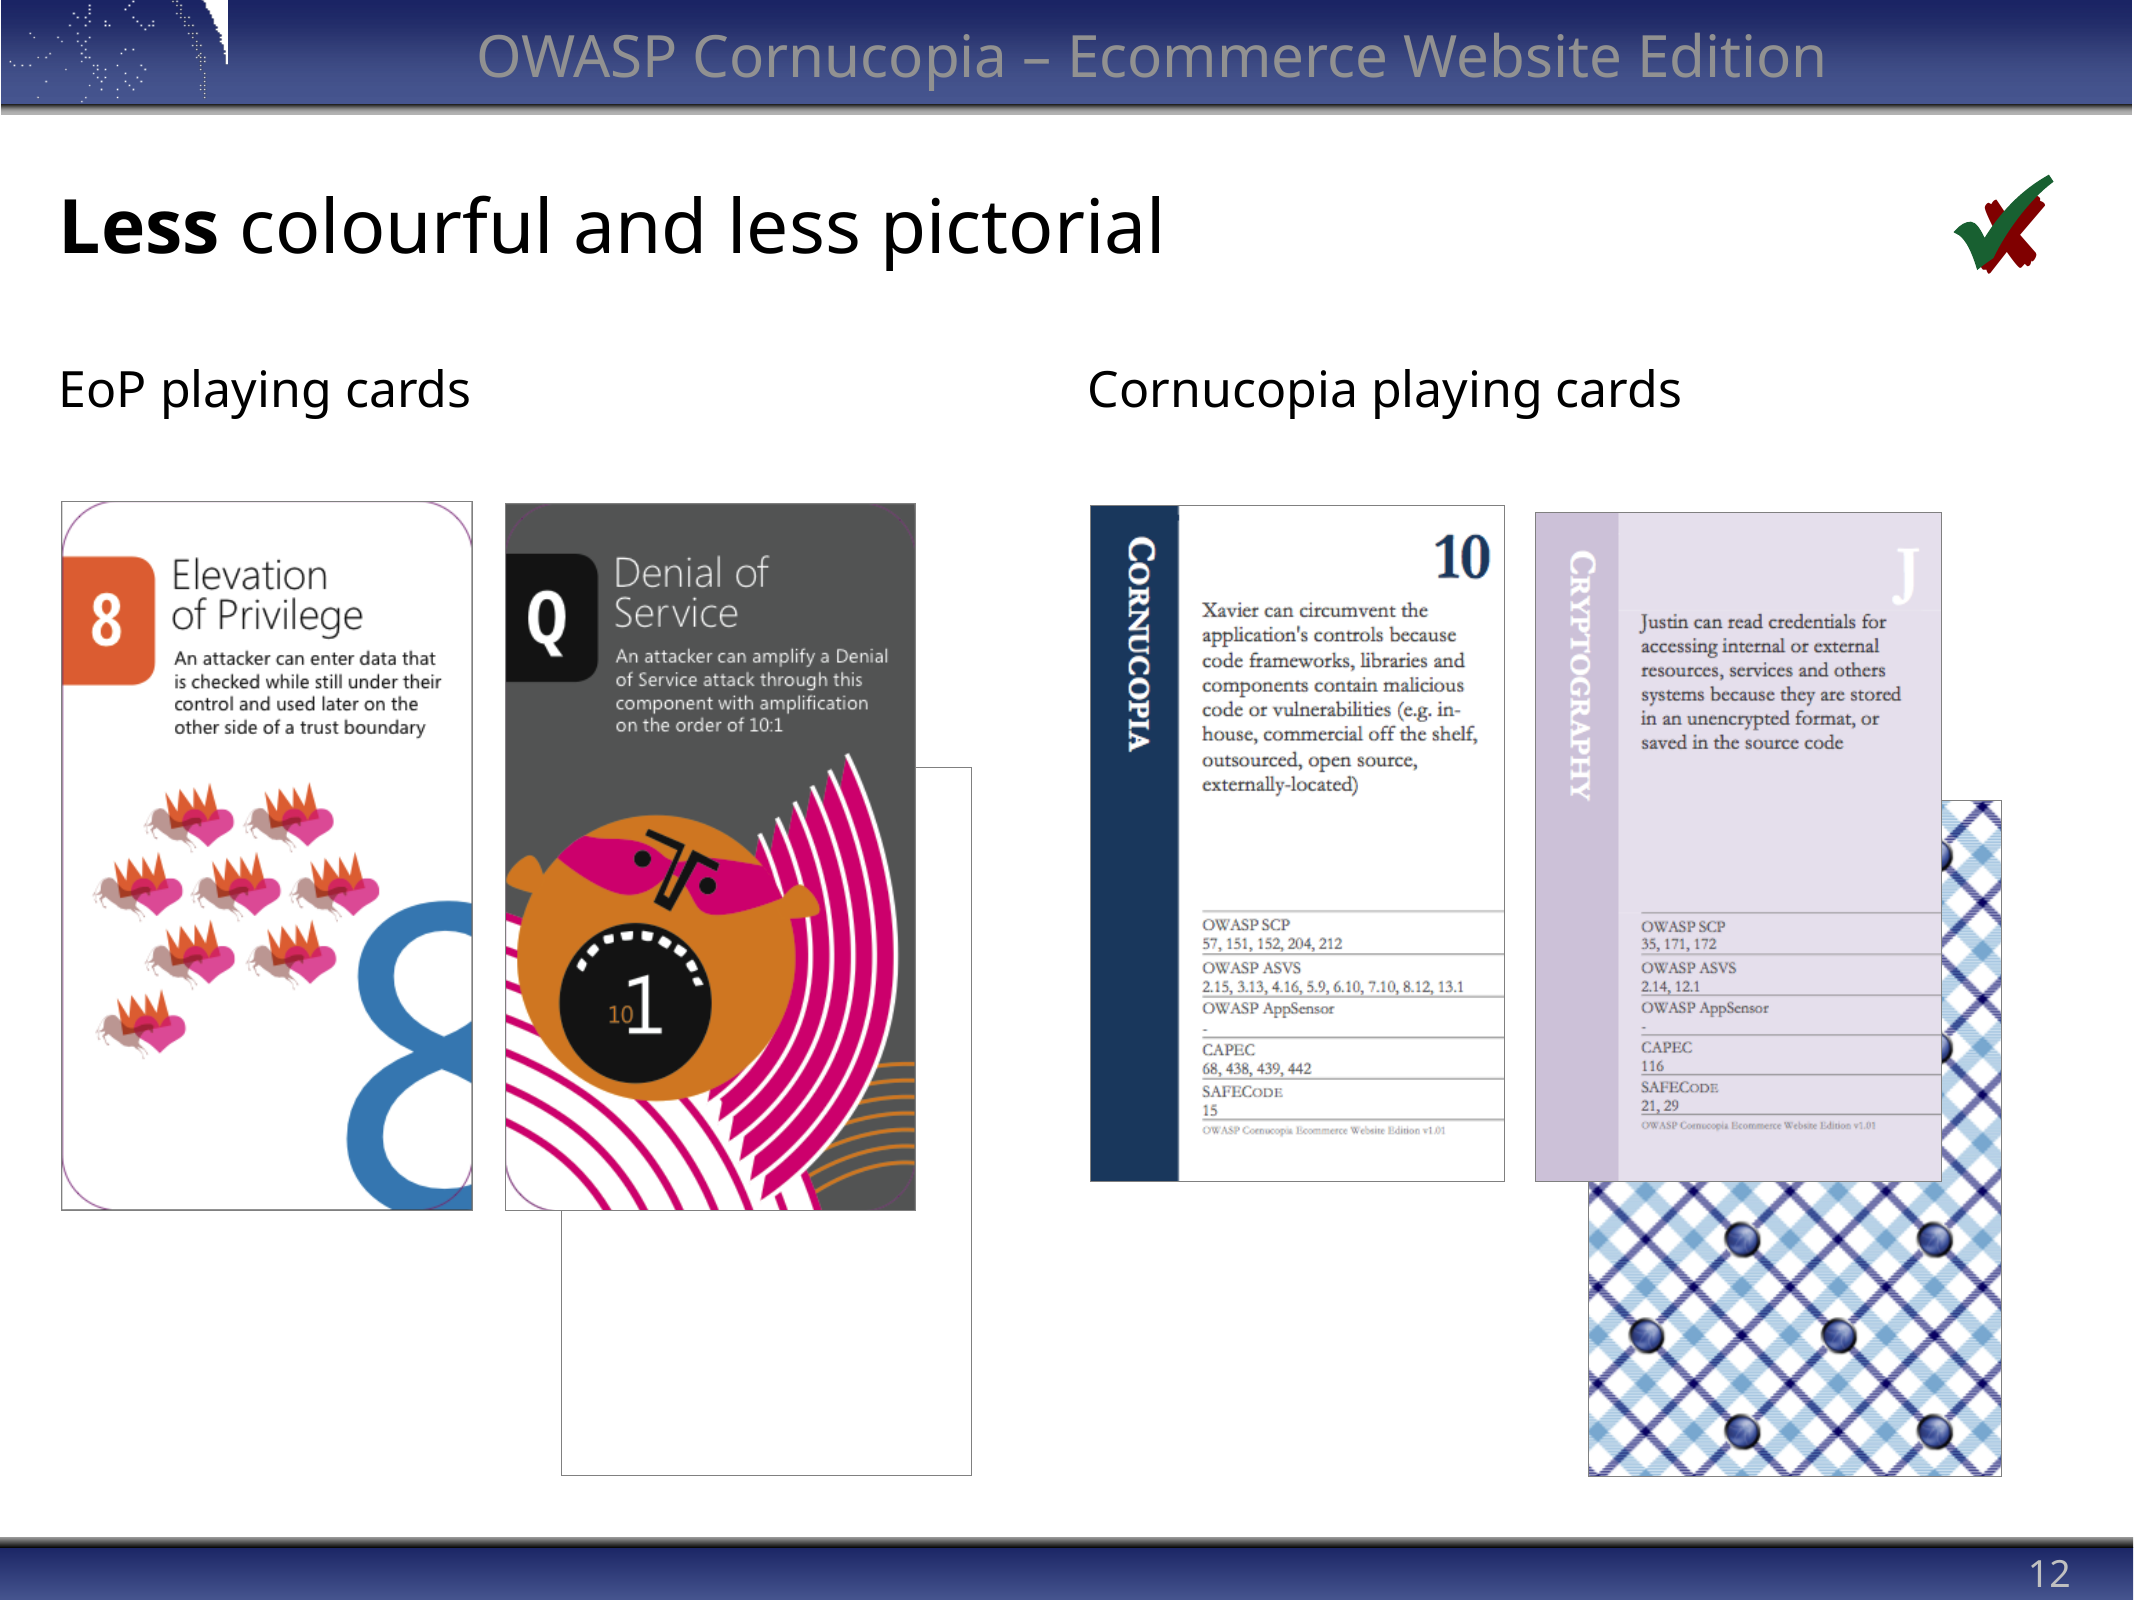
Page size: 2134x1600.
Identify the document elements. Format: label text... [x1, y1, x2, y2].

picture [1535, 512, 2002, 1477]
title Less colourful and less pictorial [58, 124, 2126, 325]
list EoP playing cards [58, 354, 1039, 443]
list Cornucopia playing cards [1087, 354, 2068, 443]
picture [61, 501, 473, 1211]
list ü [1730, 177, 2061, 325]
picture [1090, 505, 1505, 1182]
picture [505, 503, 972, 1476]
